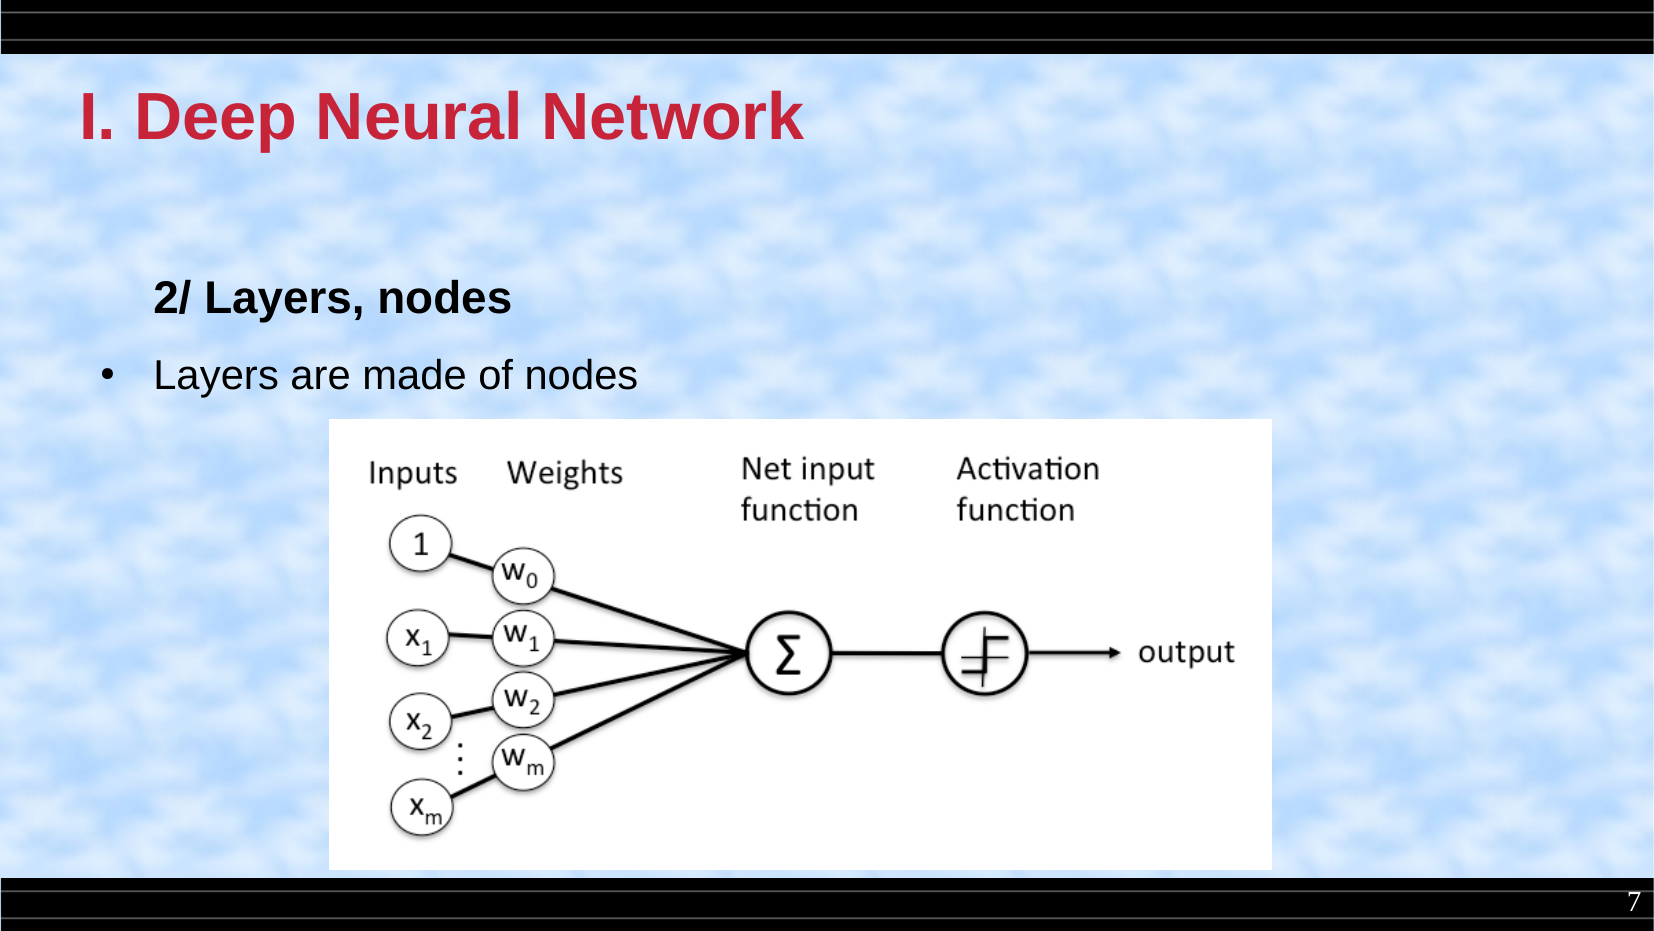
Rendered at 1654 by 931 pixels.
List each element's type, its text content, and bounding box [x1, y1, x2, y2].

picture [0, 0, 1654, 931]
list 2/ Layers, nodes Layers are made of nodes [82, 271, 1571, 757]
title I. Deep Neural Network [79, 74, 1095, 158]
